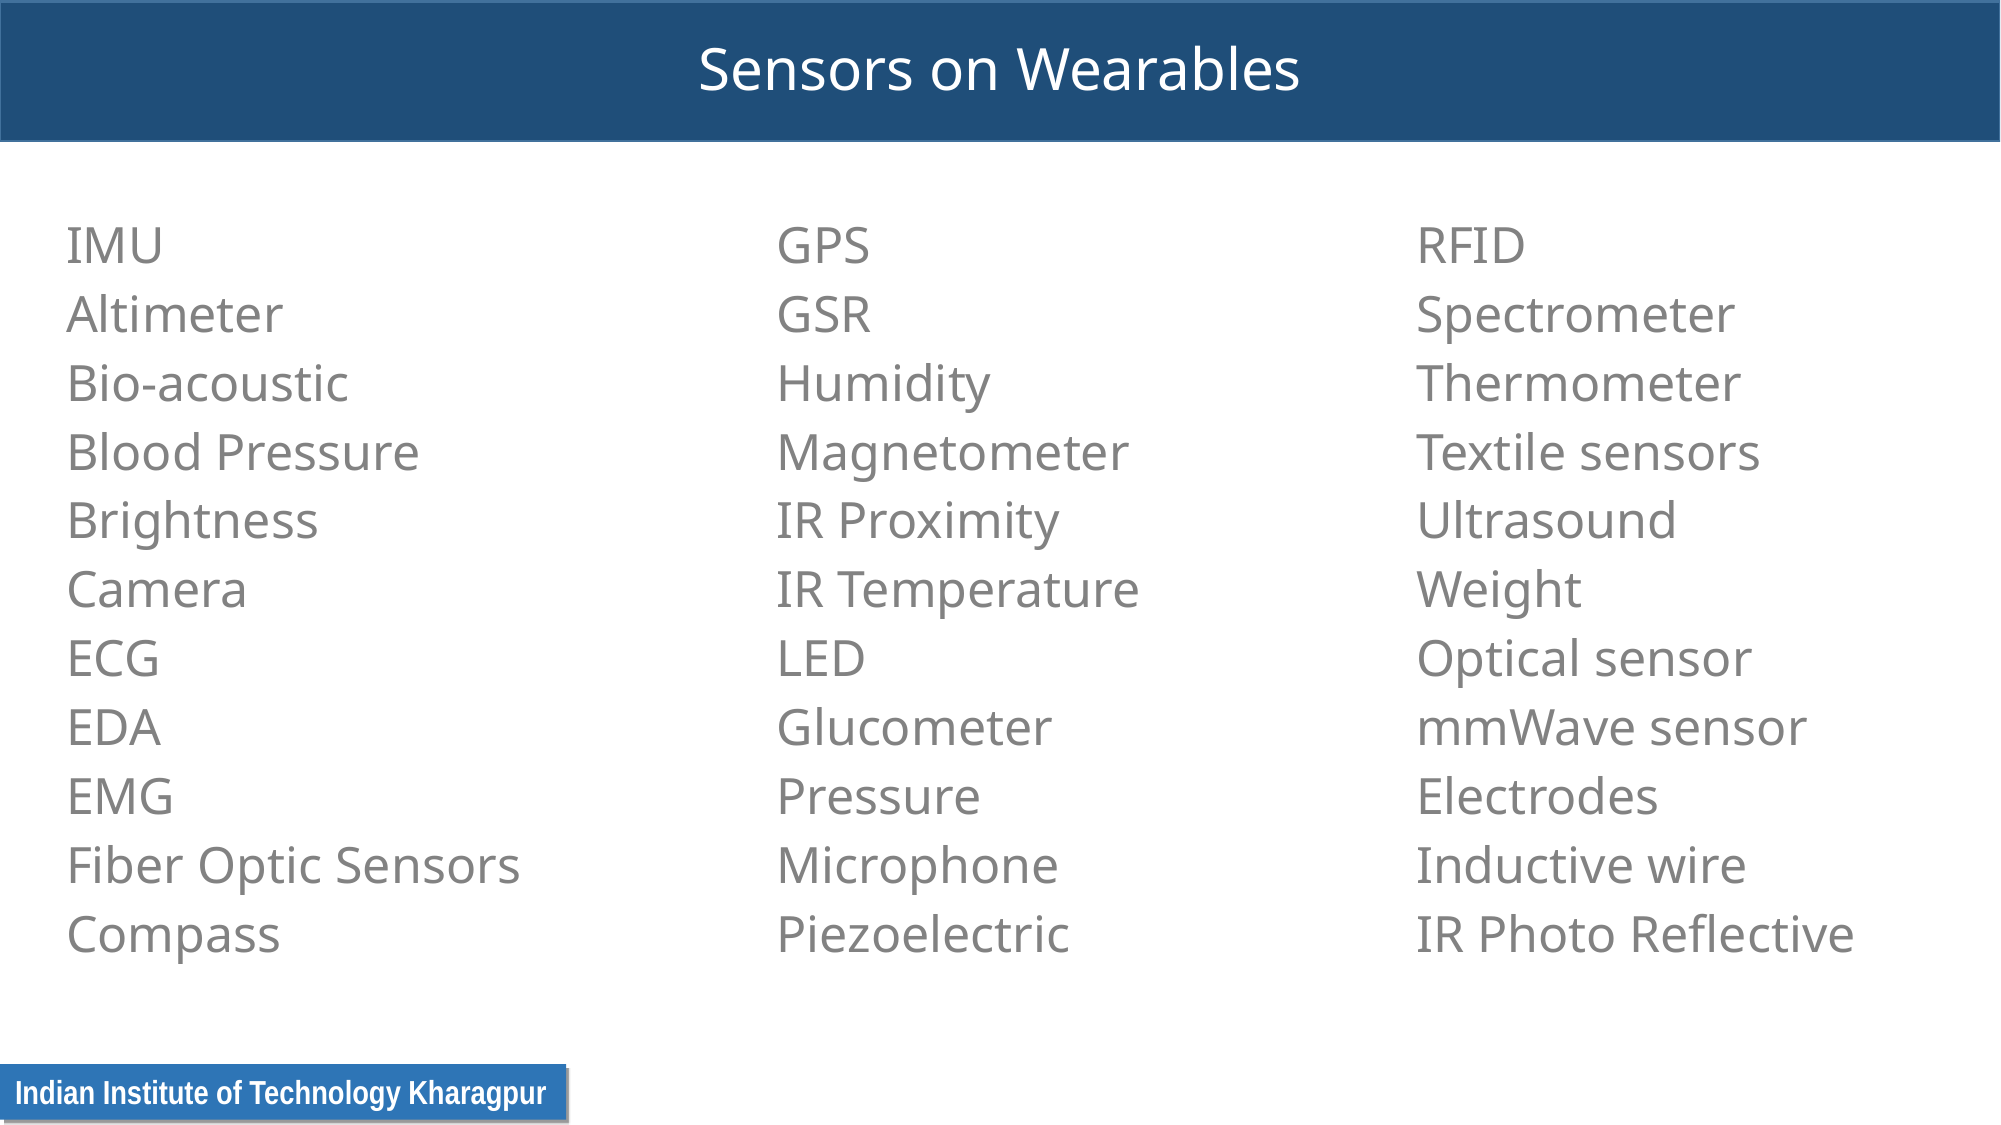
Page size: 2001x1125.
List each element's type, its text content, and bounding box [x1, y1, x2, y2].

text_box GPS GSR Humidity Magnetometer IR Proximity IR Temperature LED Glucometer Pressure Microphone Piezoelectric [743, 189, 1336, 1047]
title Sensors on Wearables [0, 1, 2000, 141]
text_box IMU Altimeter Bio-acoustic Blood Pressure Brightness Camera ECG EDA EMG Fiber Optic Sensors Compass [51, 189, 644, 1047]
text_box RFID Spectrometer Thermometer Textile sensors Ultrasound Weight Optical sensor mmWave sensor Electrodes Inductive wire IR Photo Reflective [1382, 189, 1975, 1047]
